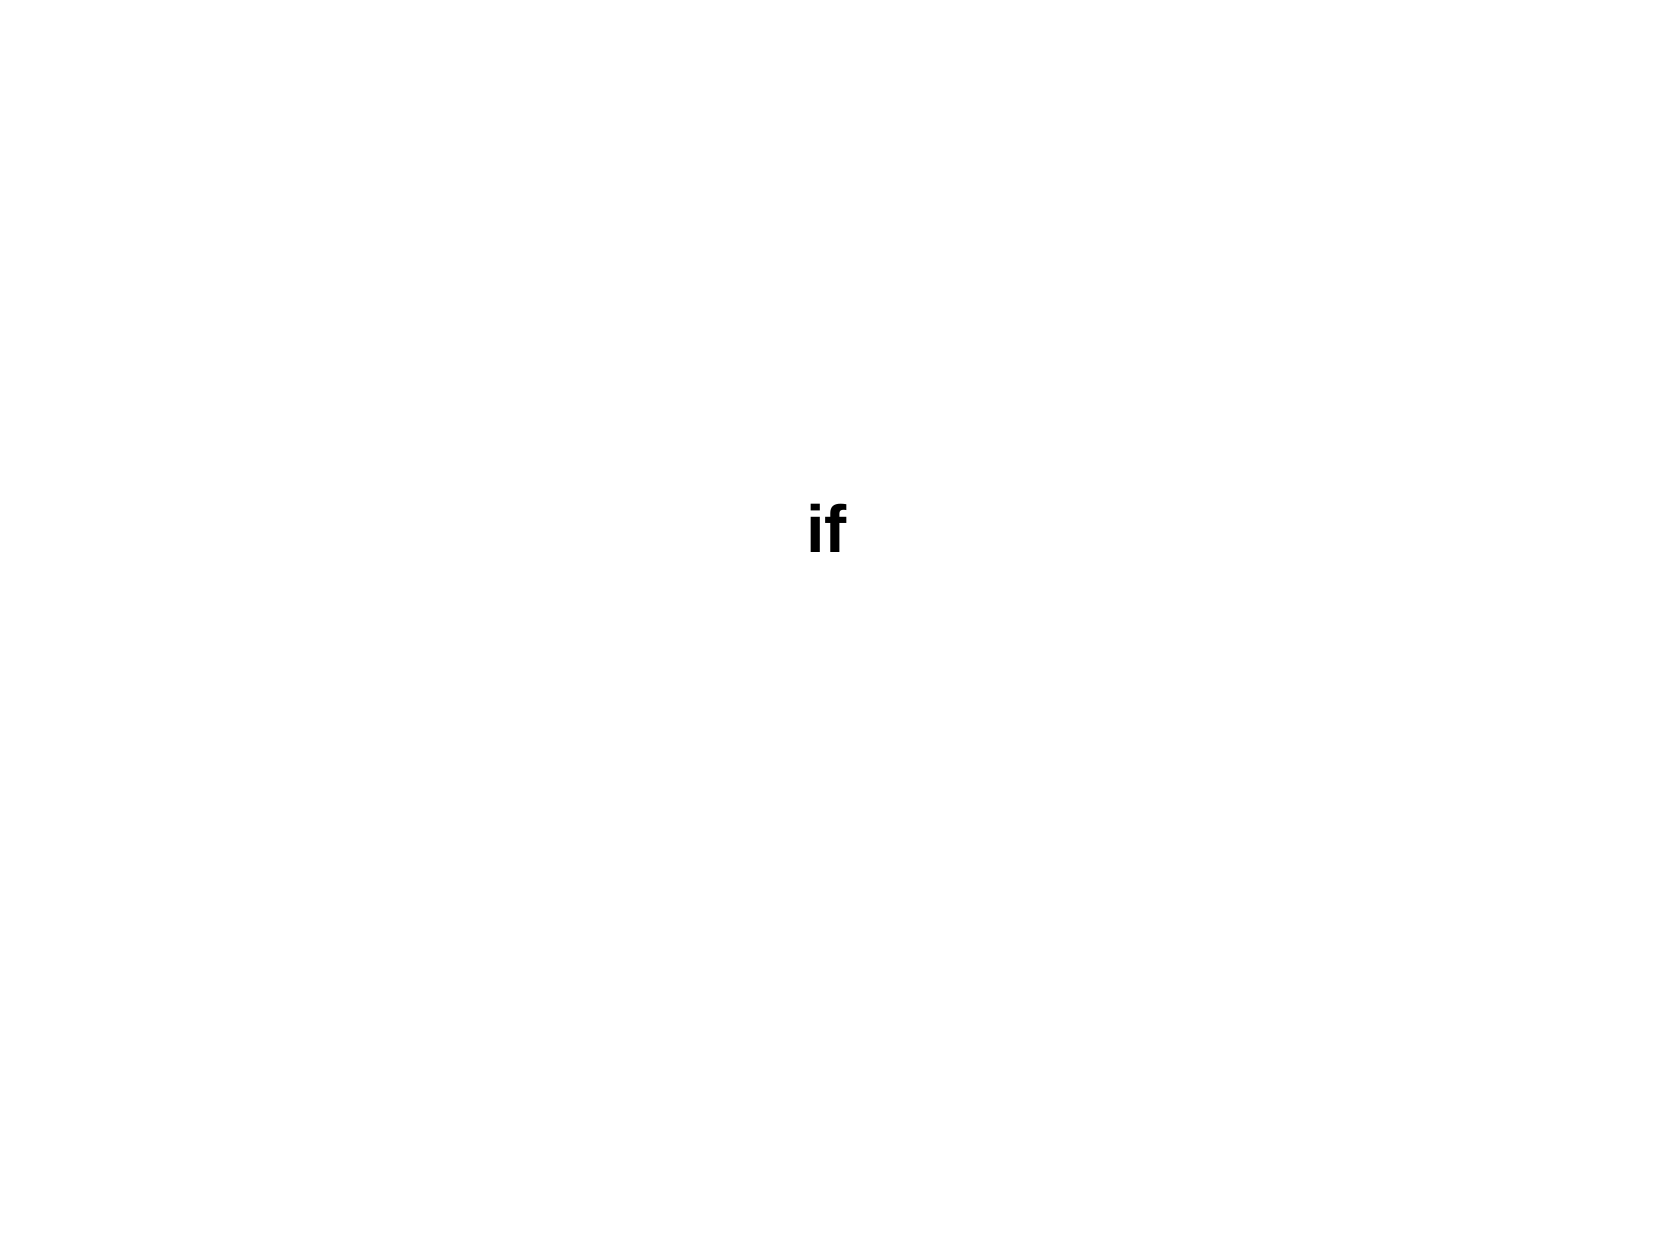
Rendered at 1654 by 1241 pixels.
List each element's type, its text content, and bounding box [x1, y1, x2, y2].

subtitle if [82, 49, 1571, 1010]
